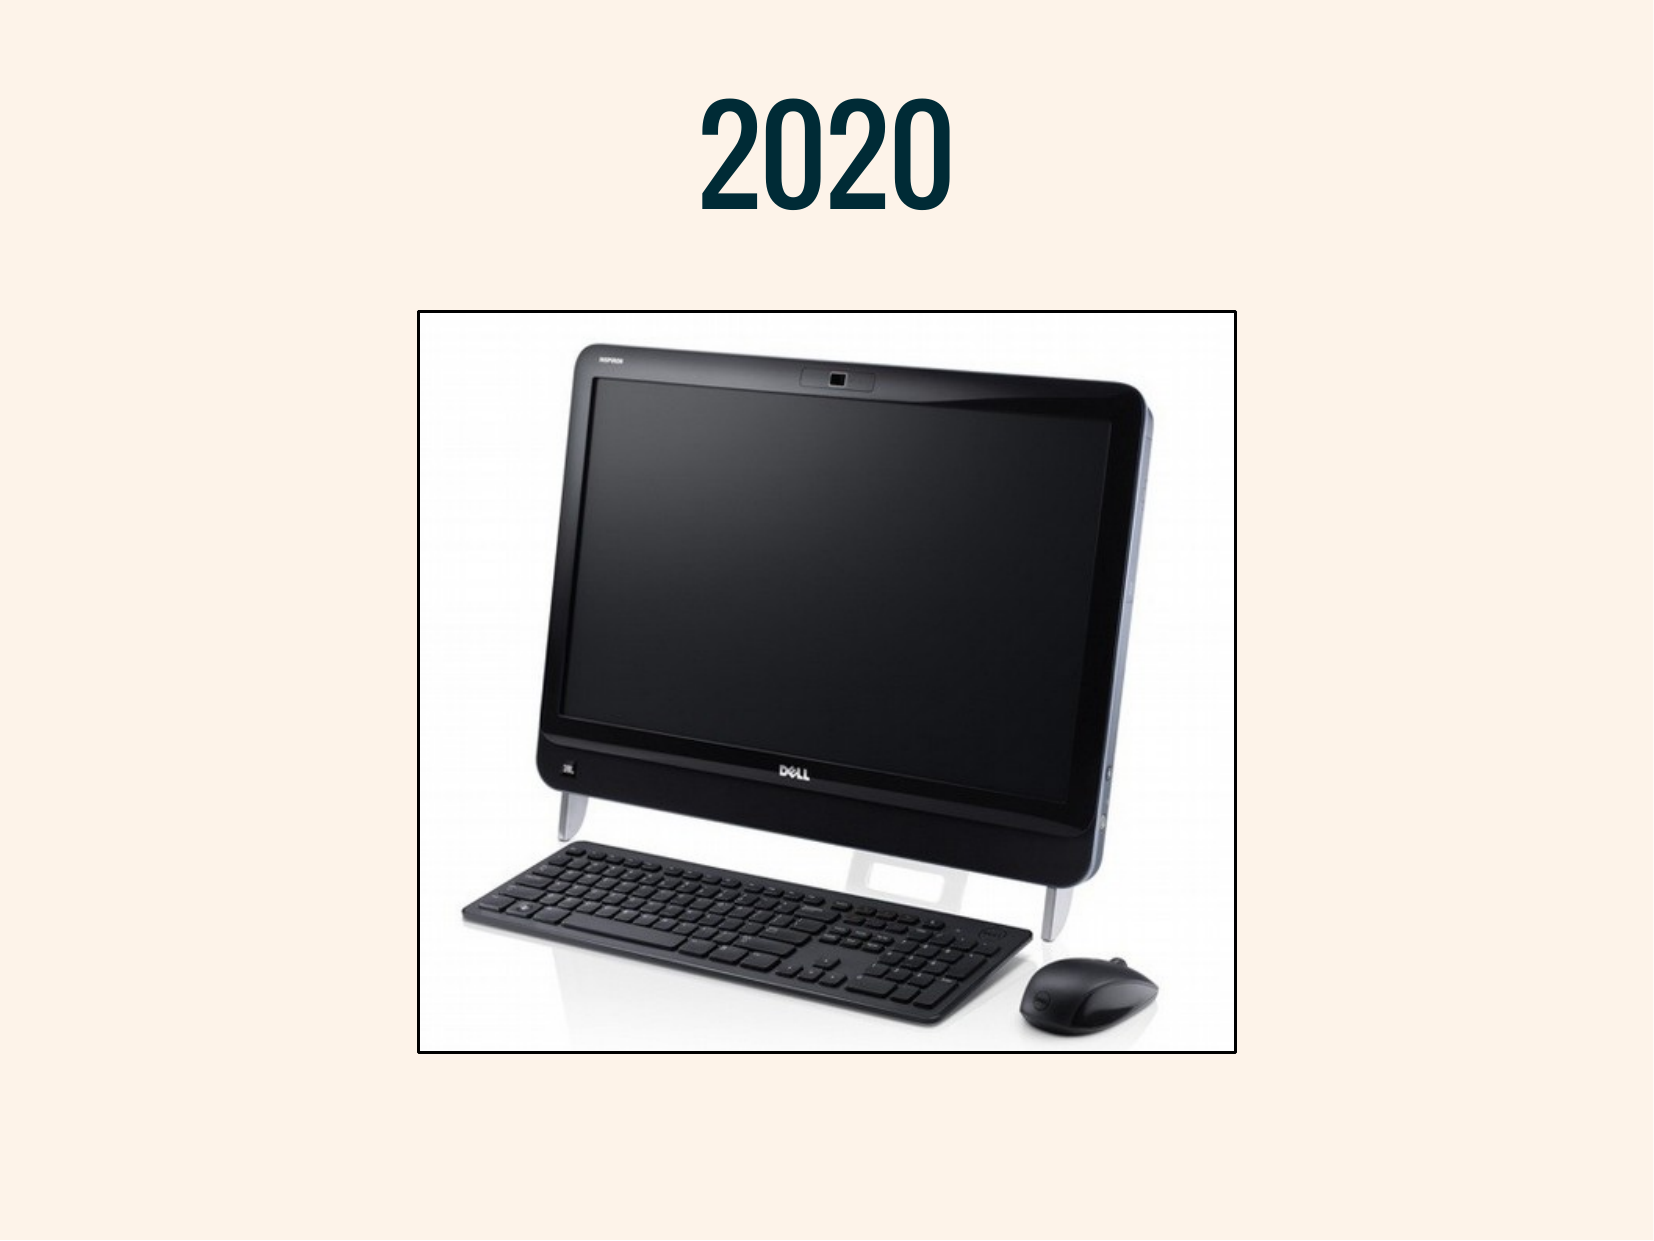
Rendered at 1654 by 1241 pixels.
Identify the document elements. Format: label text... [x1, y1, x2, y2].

picture [419, 312, 1234, 1052]
title 2020 [82, 49, 1571, 257]
